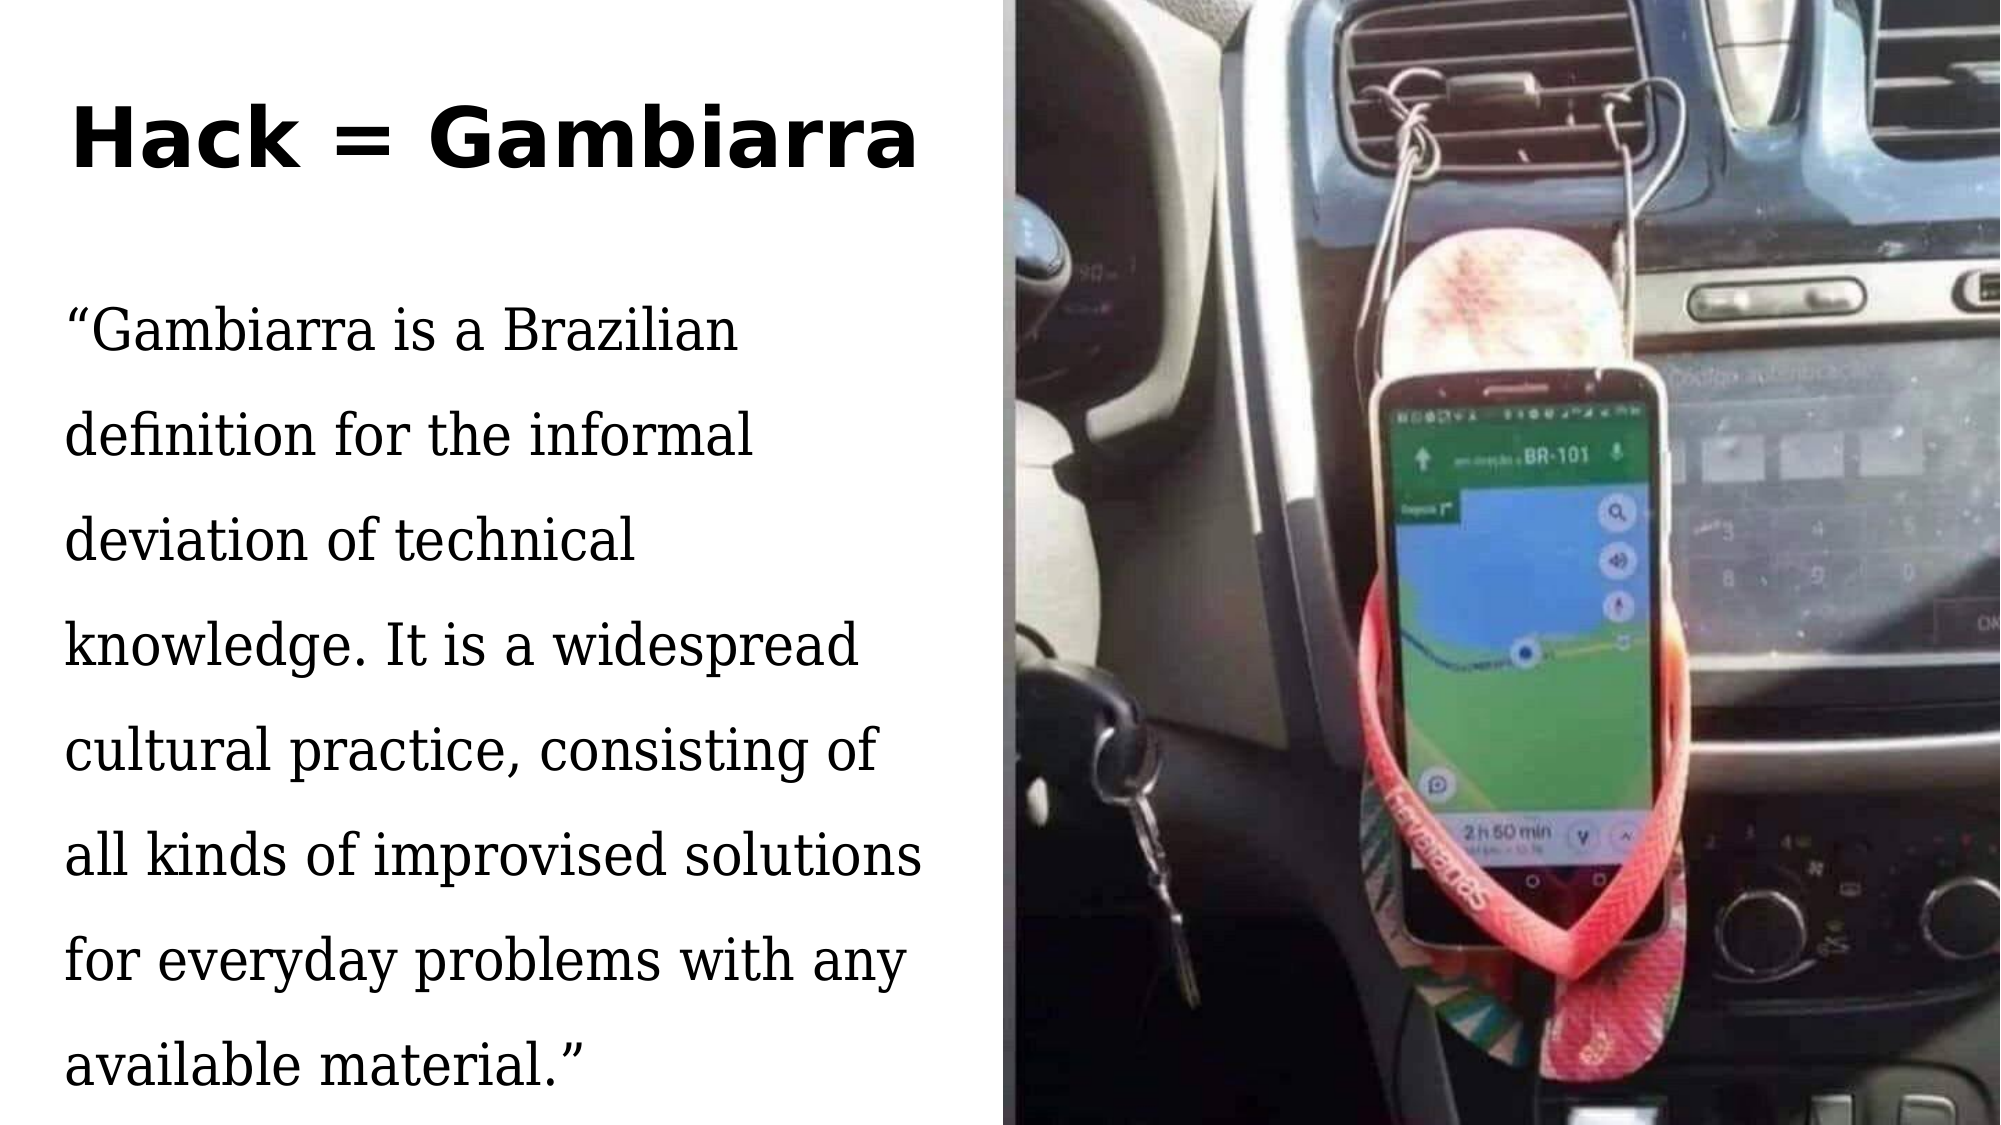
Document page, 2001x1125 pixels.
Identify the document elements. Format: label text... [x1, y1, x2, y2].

picture [1003, 0, 2000, 1125]
text_box Hack = Gambiarra [54, 77, 937, 192]
text_box “Gambiarra is a Brazilian definition for the informal deviation of technical knowledge. It is a widespread cultural practice, consisting of all kinds of improvised solutions for everyday problems with any available material.” [49, 249, 958, 1105]
